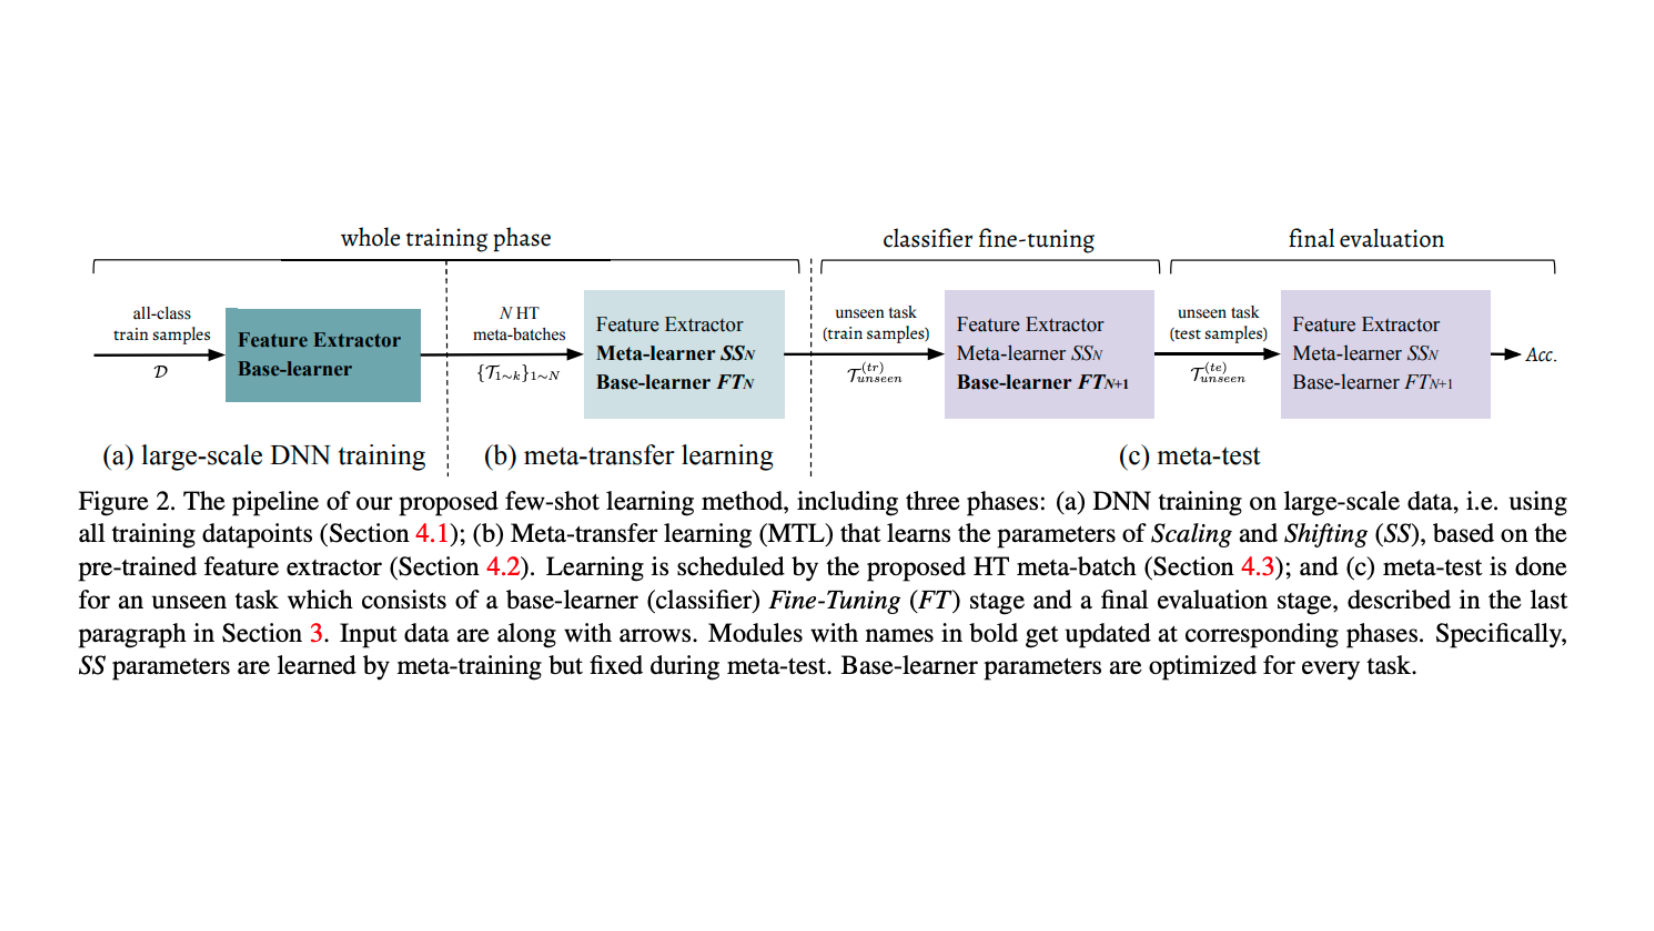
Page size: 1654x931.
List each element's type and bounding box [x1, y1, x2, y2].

picture [68, 218, 1584, 684]
